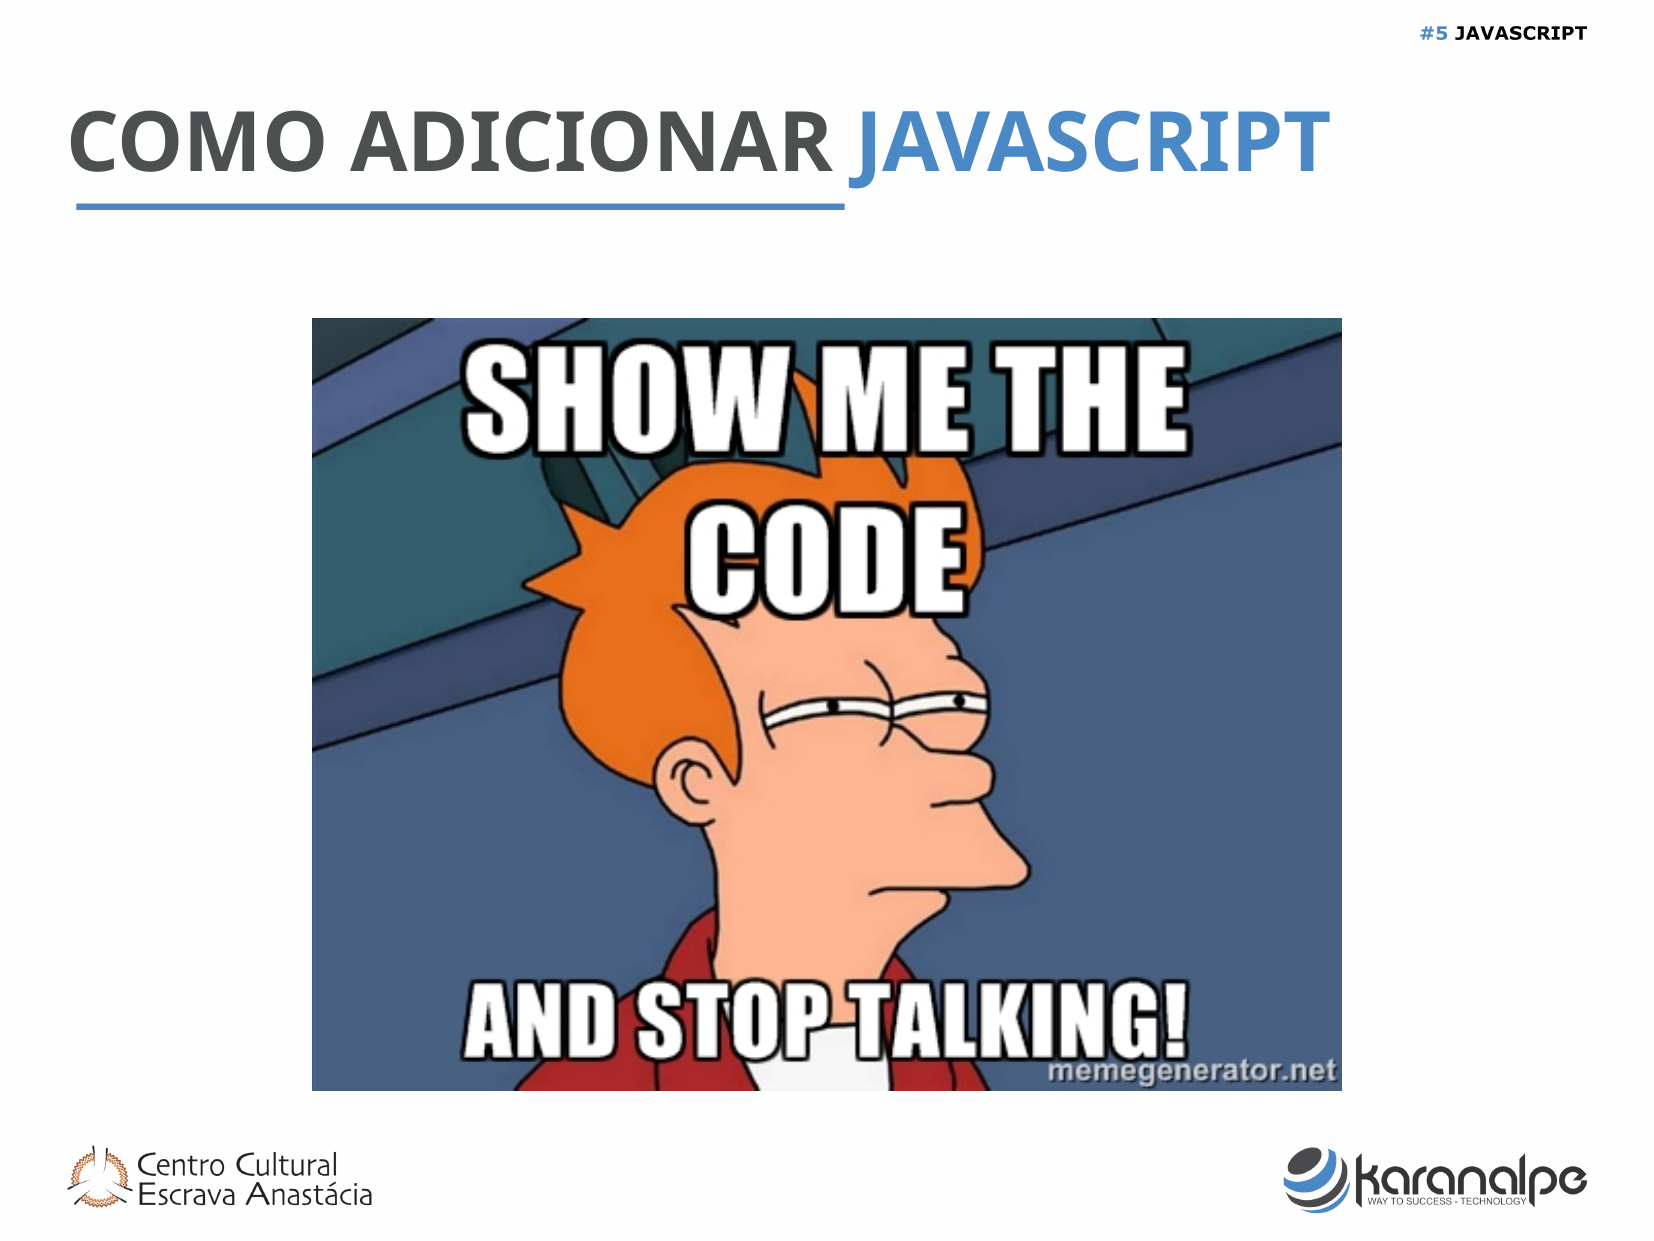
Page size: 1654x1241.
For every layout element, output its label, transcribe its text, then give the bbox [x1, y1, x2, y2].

picture [0, 0, 1654, 1241]
title COMO ADICIONAR JAVASCRIPT [66, 35, 1555, 243]
